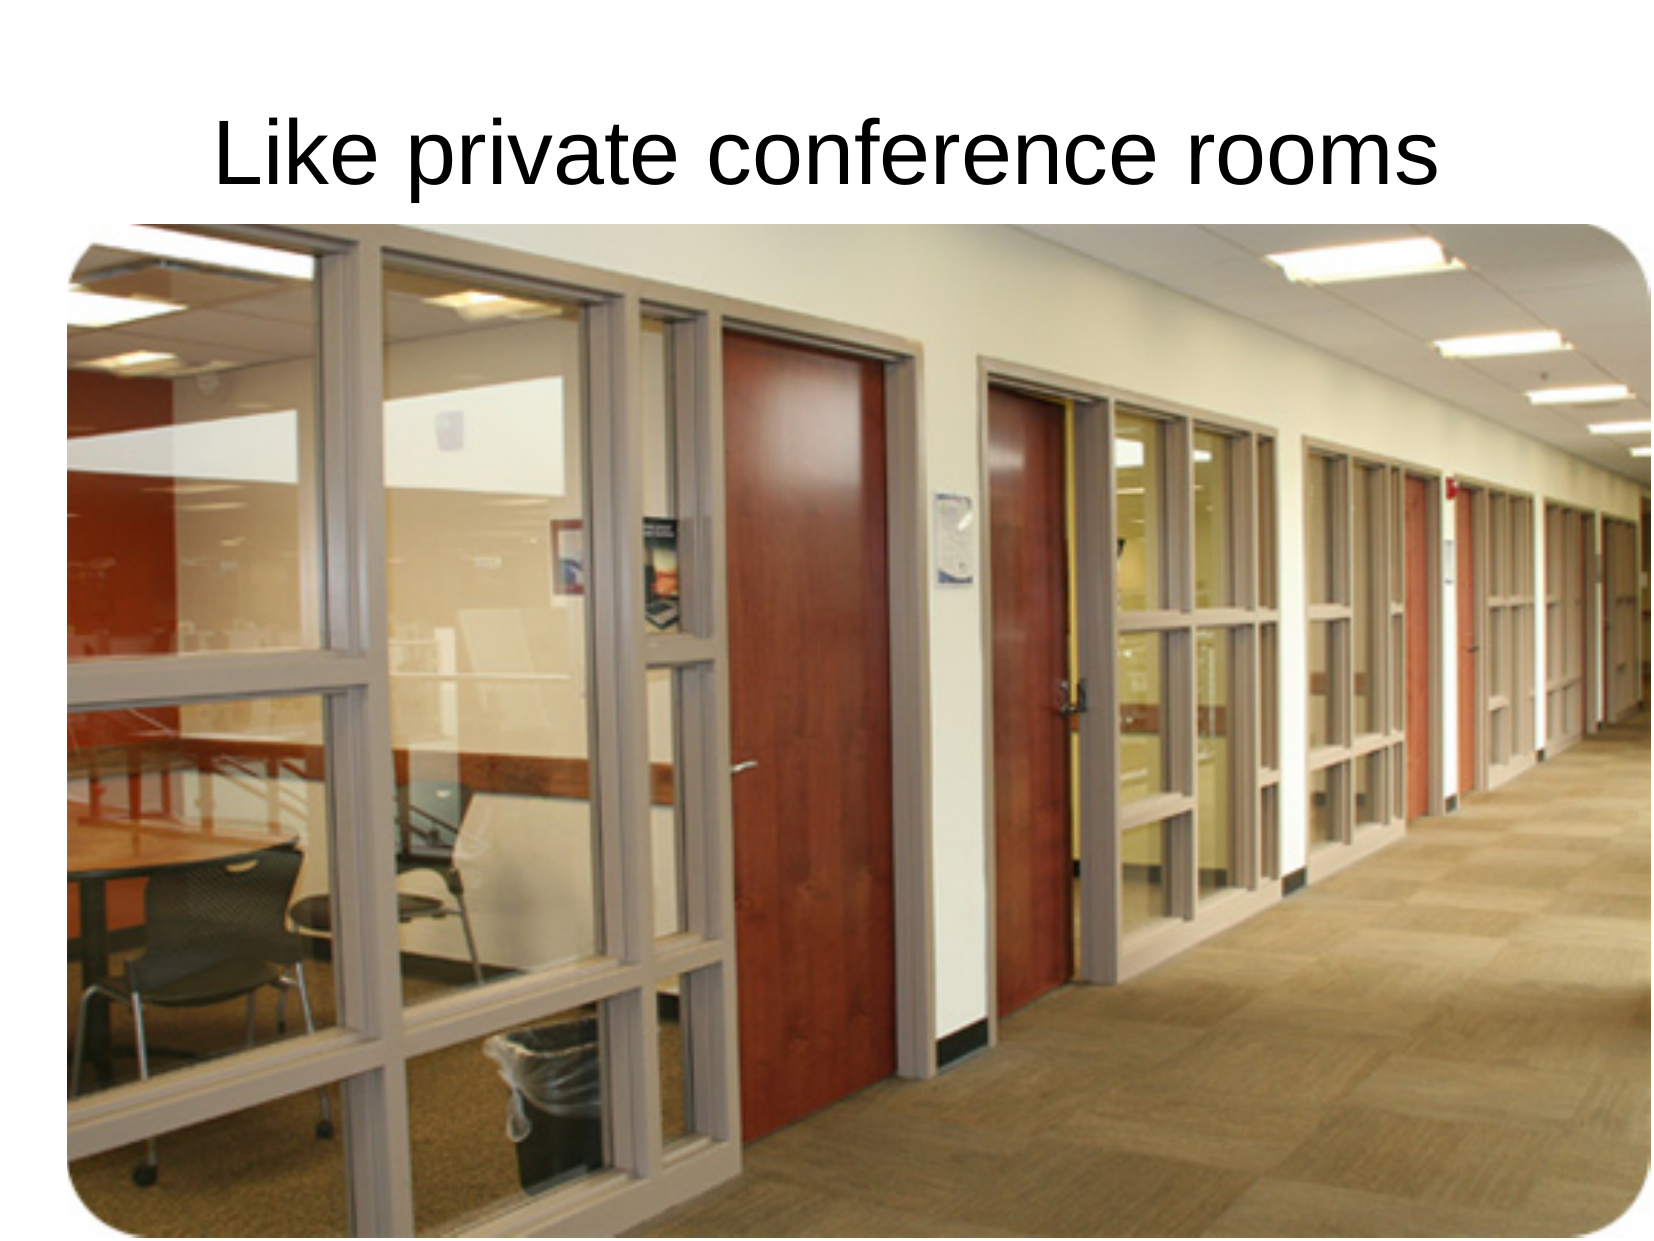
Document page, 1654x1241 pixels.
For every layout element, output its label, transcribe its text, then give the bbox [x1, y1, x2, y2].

picture [67, 224, 1651, 1238]
title Like private conference rooms [82, 49, 1571, 224]
